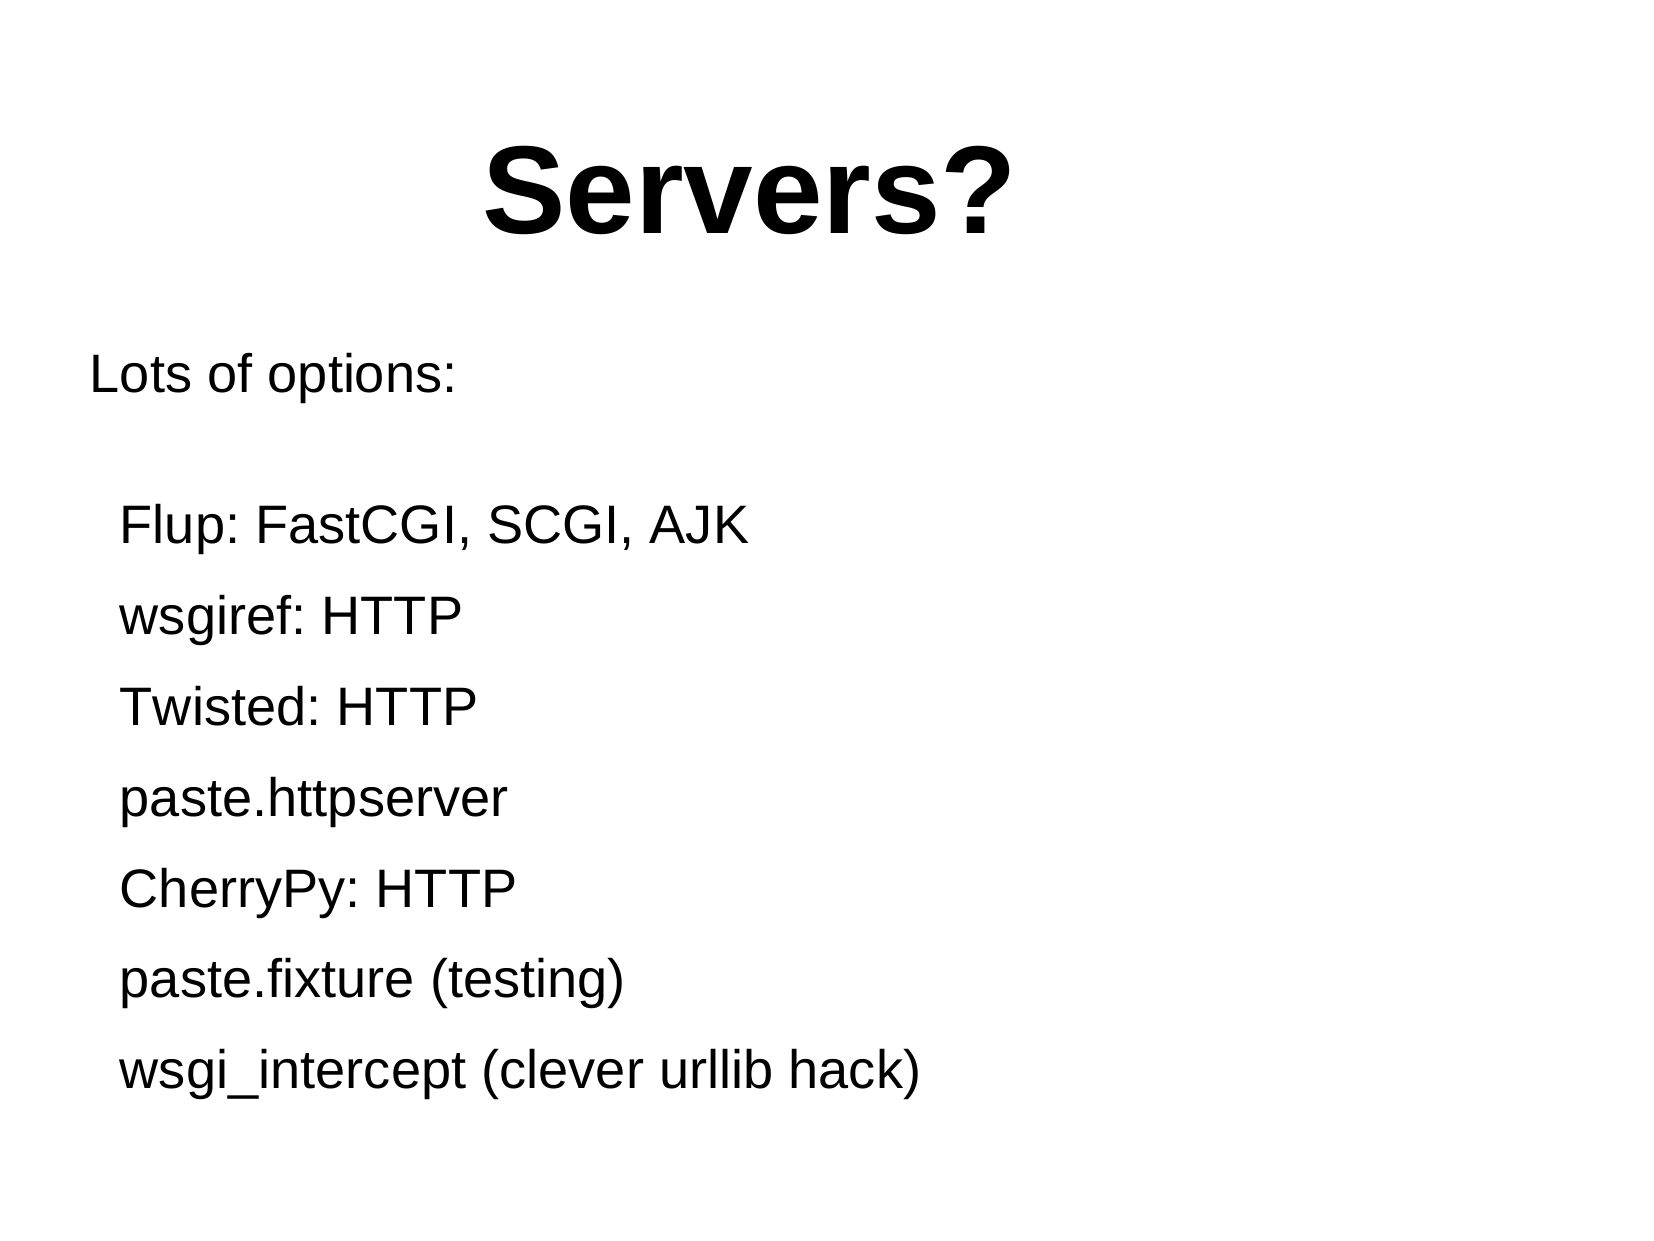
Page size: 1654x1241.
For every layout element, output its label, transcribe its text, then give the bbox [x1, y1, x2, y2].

text_box Servers? Lots of options: Flup: FastCGI, SCGI, AJK wsgiref: HTTP Twisted: HTTP paste.httpserver CherryPy: HTTP paste.fixture (testing) wsgi_intercept (clever urllib hack) [75, 112, 1426, 1150]
